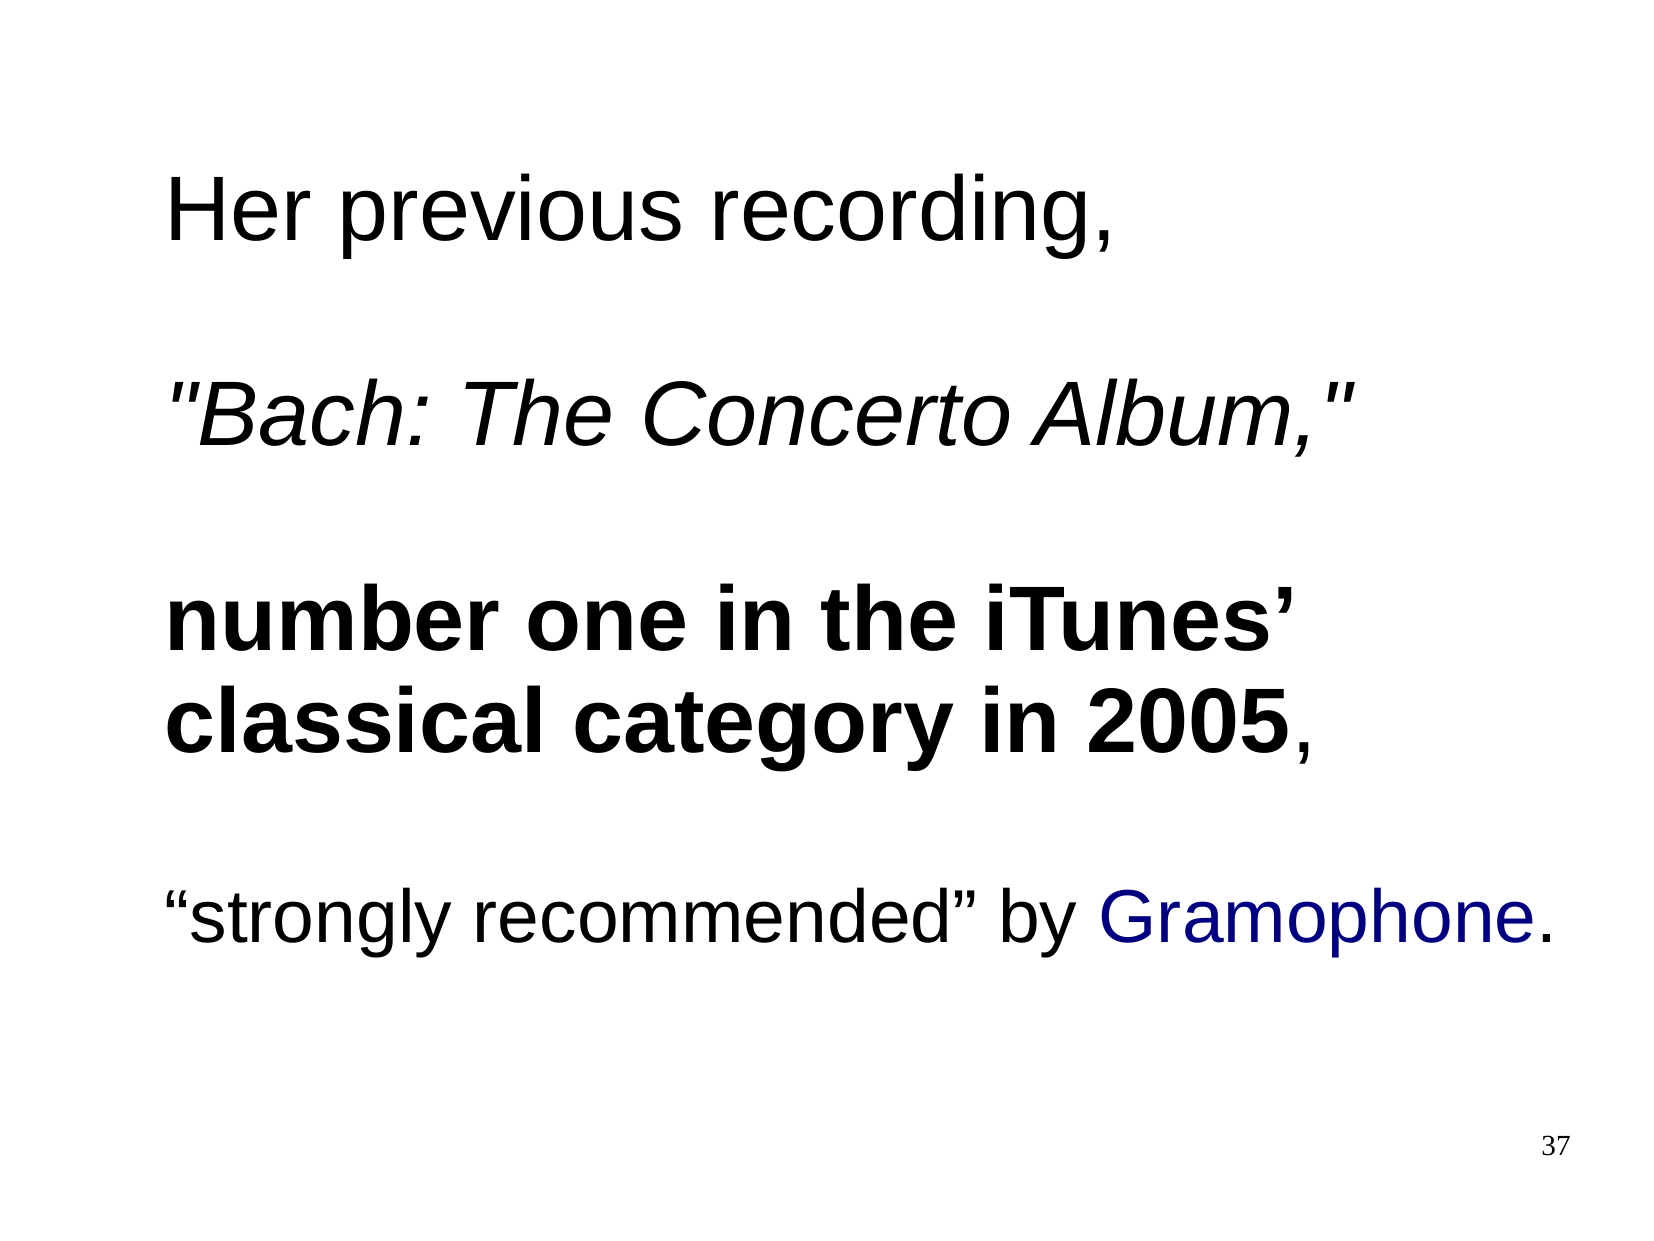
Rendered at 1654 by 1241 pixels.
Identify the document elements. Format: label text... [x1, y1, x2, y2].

text_box Her previous recording, "Bach: The Concerto Album," number one in the iTunes’ classical category in 2005, “strongly recommended” by Gramophone. [150, 150, 1654, 967]
